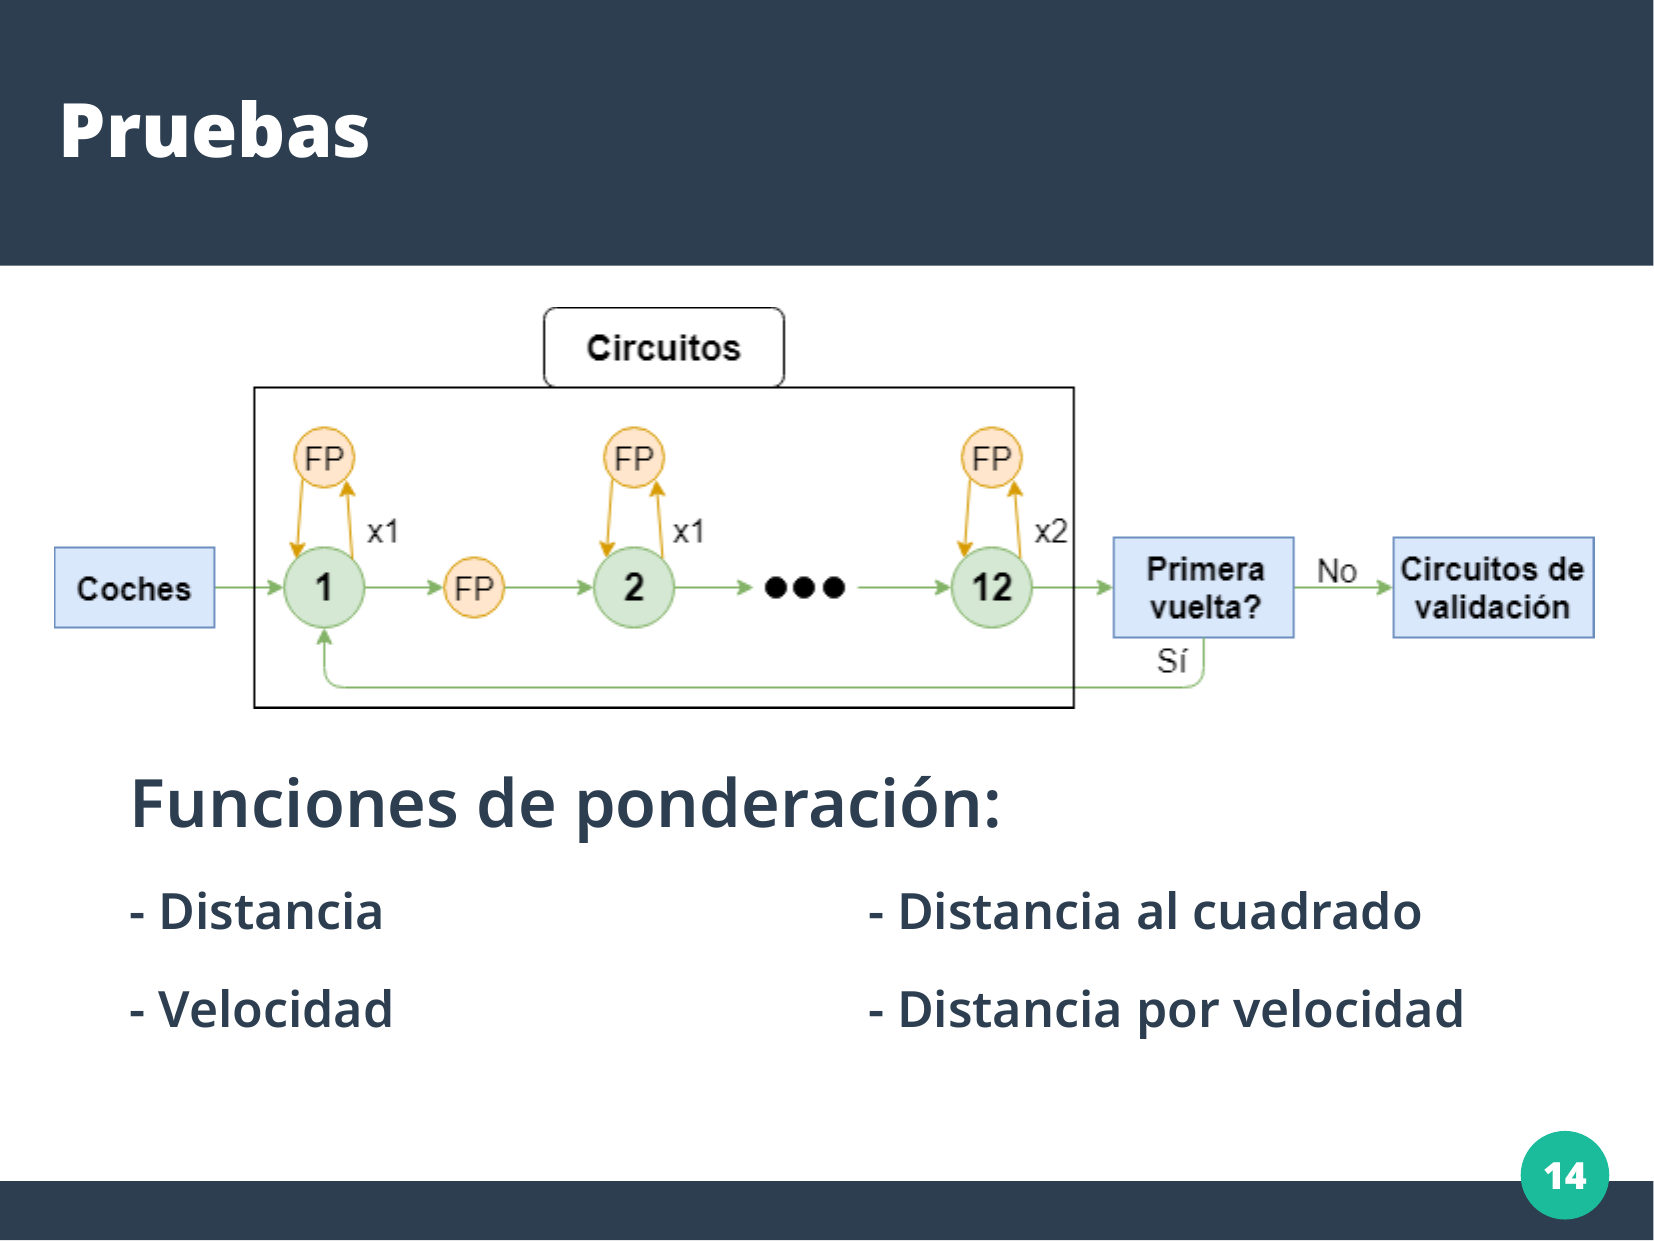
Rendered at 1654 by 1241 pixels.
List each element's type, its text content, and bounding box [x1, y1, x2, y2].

list Funciones de ponderación: - Distancia - Distancia al cuadrado - Velocidad - Distancia por velocidad [59, 755, 1595, 1152]
title Pruebas [59, 49, 1595, 207]
picture [54, 307, 1595, 709]
